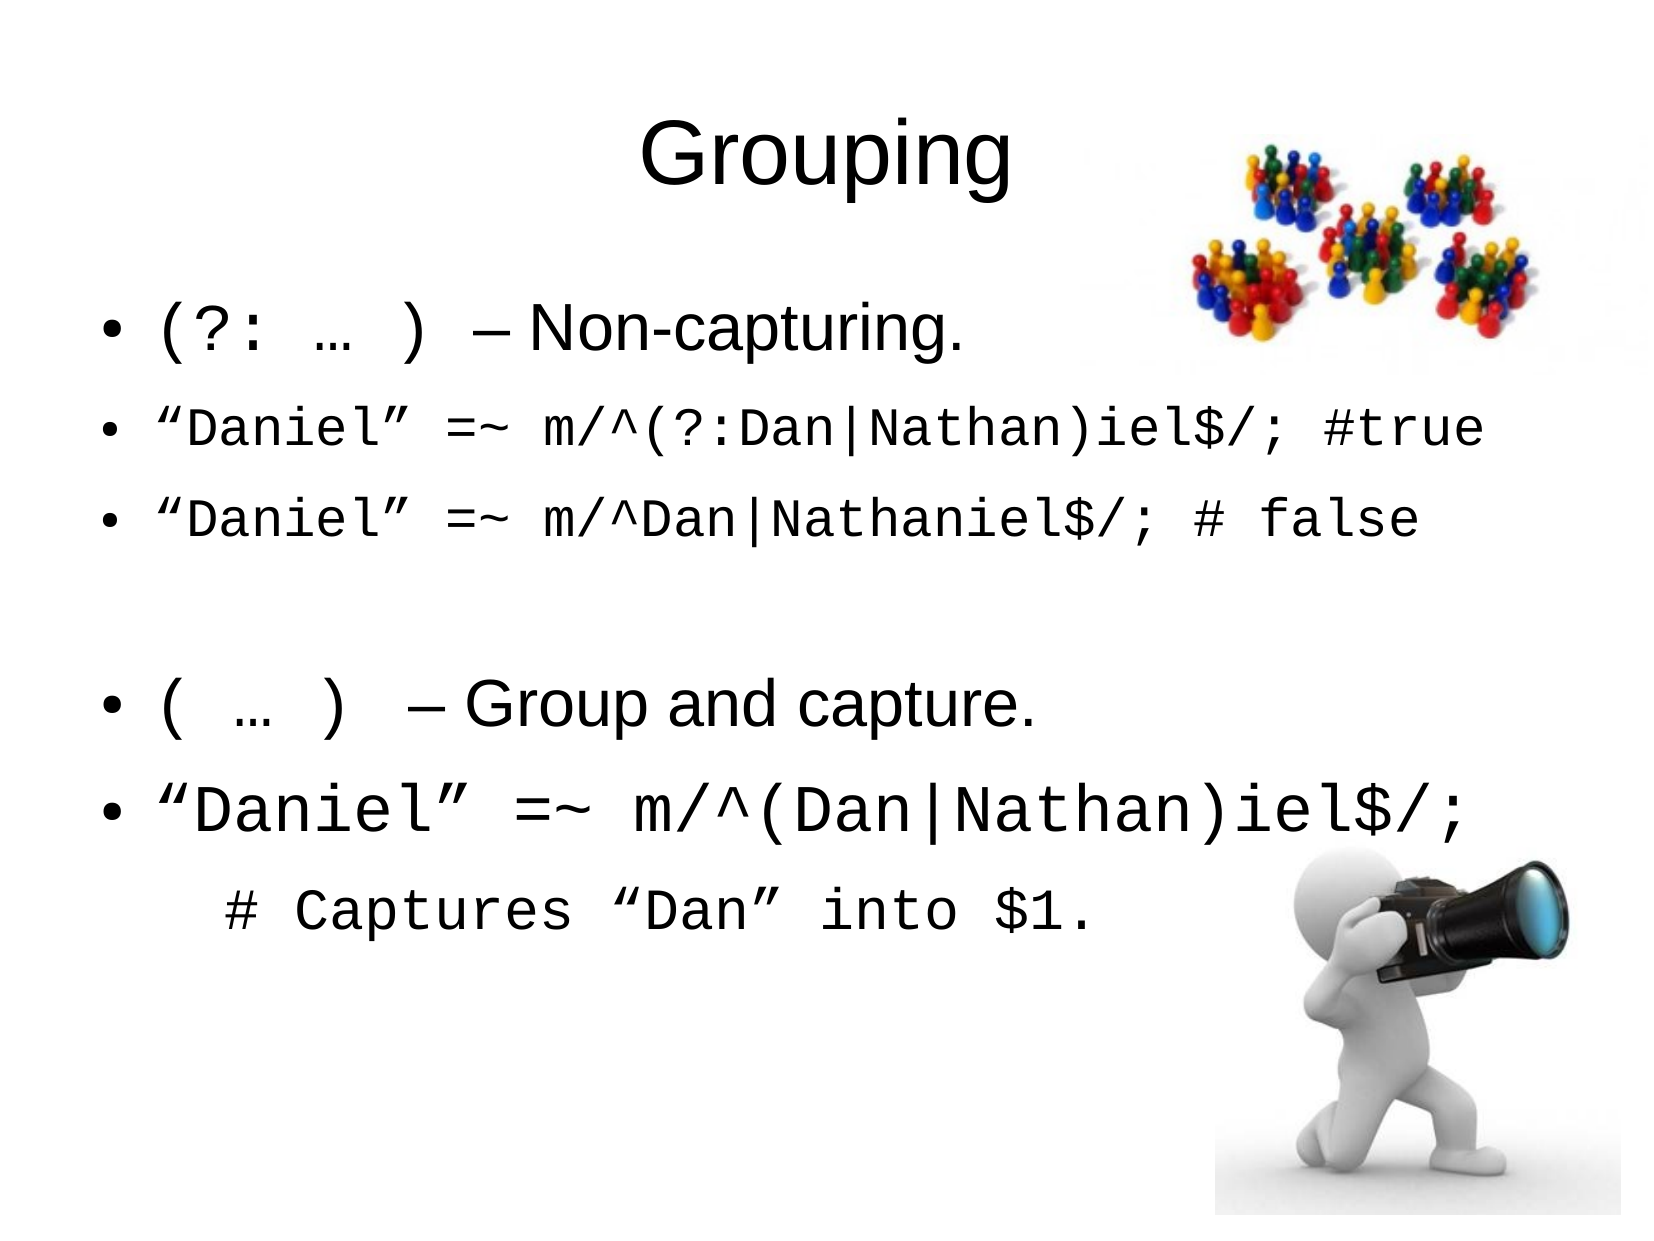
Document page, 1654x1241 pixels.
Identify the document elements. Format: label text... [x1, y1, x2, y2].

list ( … ) – Group and capture. “Daniel” =~ m/^(Dan|Nathan)iel$/; # Captures “Dan” into $1. [82, 665, 1571, 1009]
picture [1080, 134, 1648, 376]
title Grouping [82, 49, 1571, 257]
list (?: … ) – Non-capturing. “Daniel” =~ m/^(?:Dan|Nathan)iel$/; #true “Daniel” =~ m/^Dan|Nathaniel$/; # false [82, 290, 1571, 634]
picture [1215, 808, 1621, 1216]
